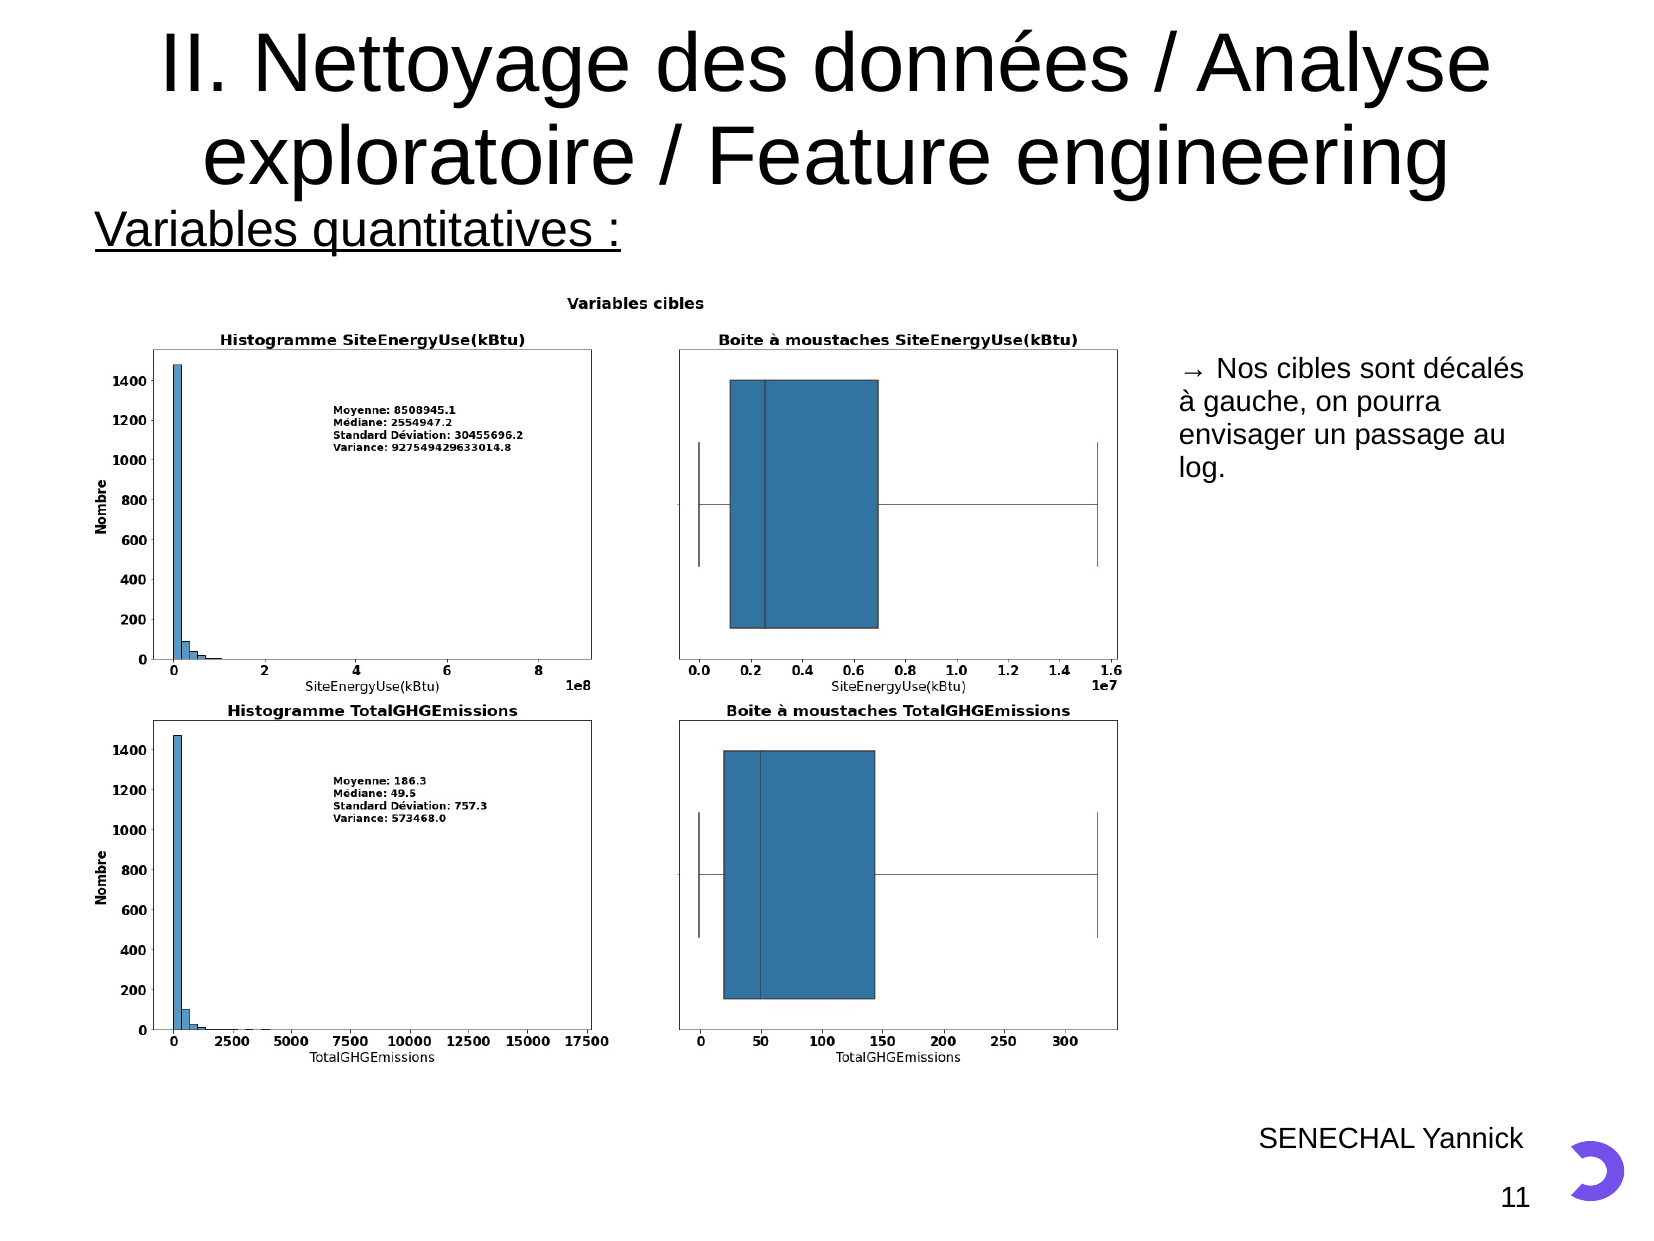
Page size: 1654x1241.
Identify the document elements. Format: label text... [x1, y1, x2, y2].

list Variables quantitatives : [23, 200, 1512, 1241]
title II. Nettoyage des données / Analyse exploratoire / Feature engineering [82, 5, 1571, 213]
picture [1539, 1125, 1642, 1217]
picture [94, 295, 1123, 1069]
text_box → Nos cibles sont décalés à gauche, on pourra envisager un passage au log. [1164, 345, 1548, 721]
